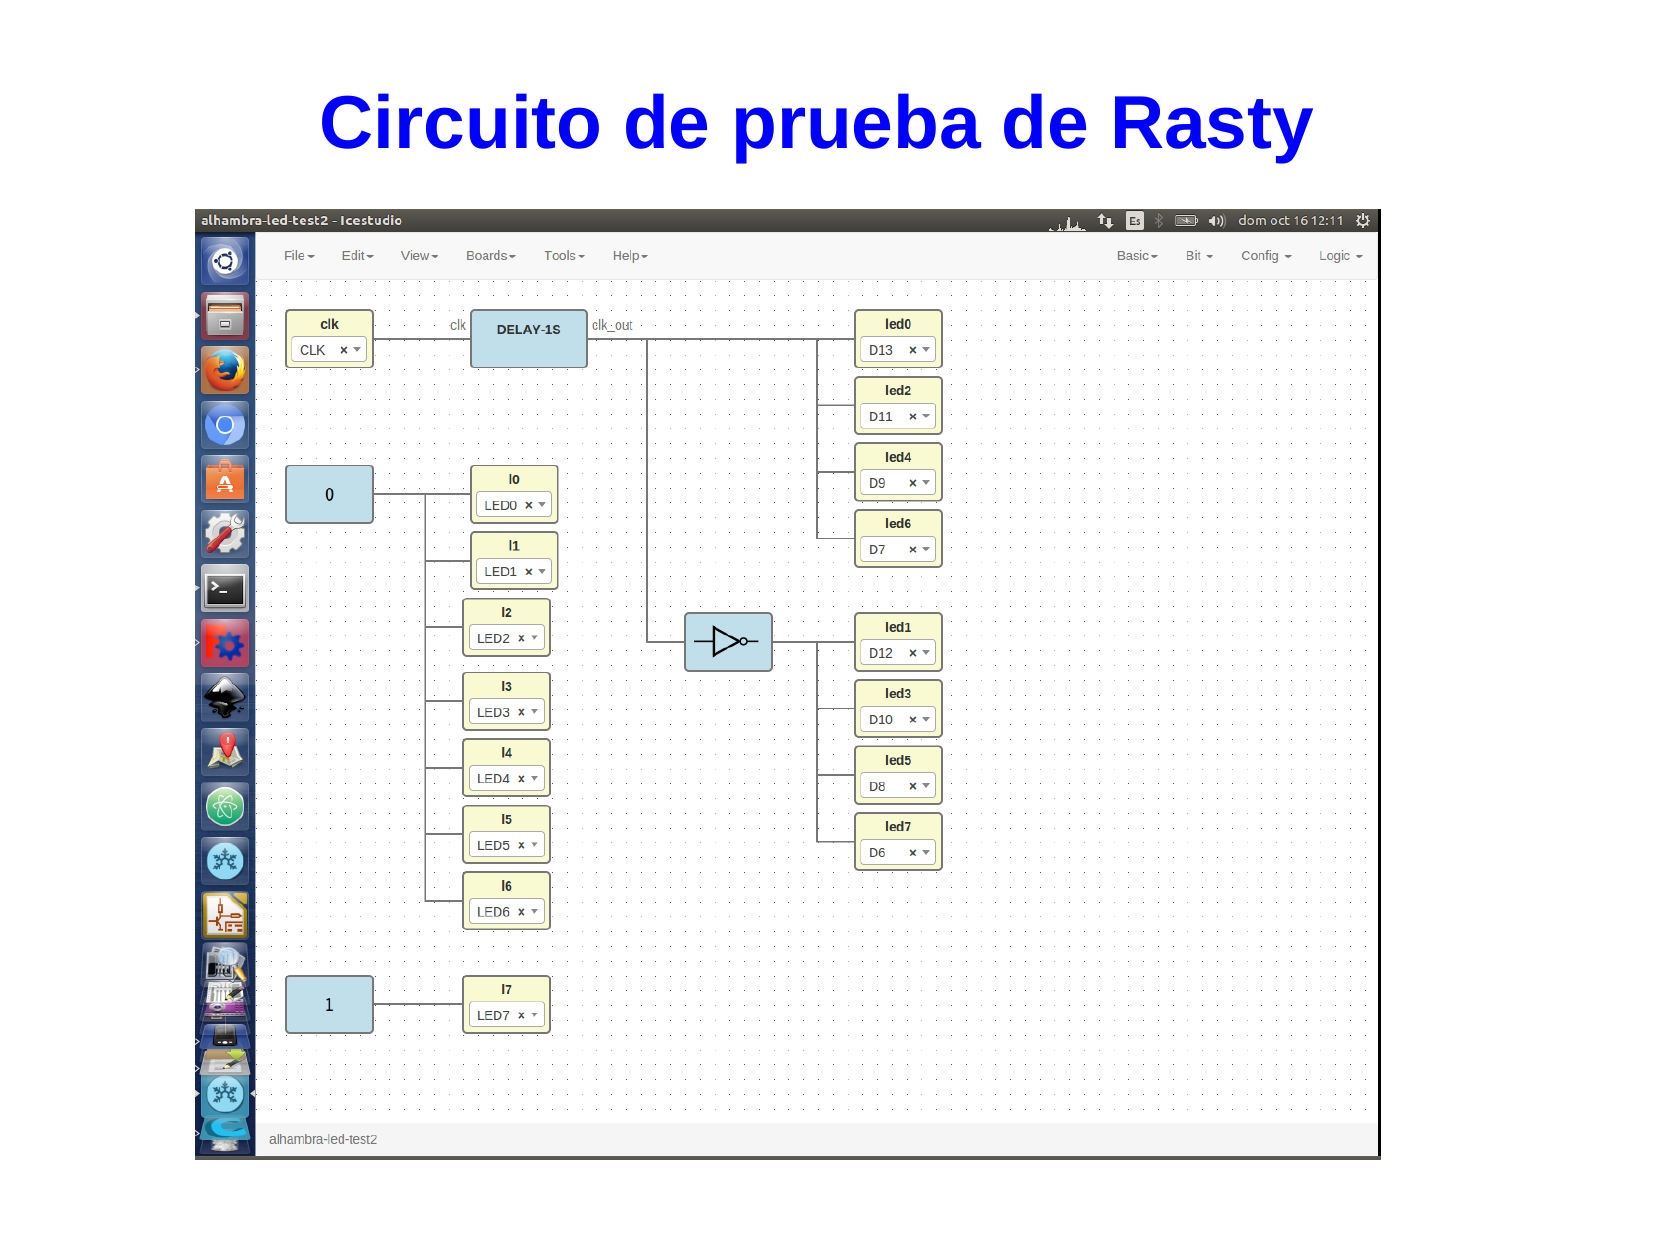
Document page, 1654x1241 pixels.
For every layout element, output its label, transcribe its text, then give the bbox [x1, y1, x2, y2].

text_box Circuito de prueba de Rasty [90, 73, 1546, 211]
picture [195, 209, 1381, 1160]
